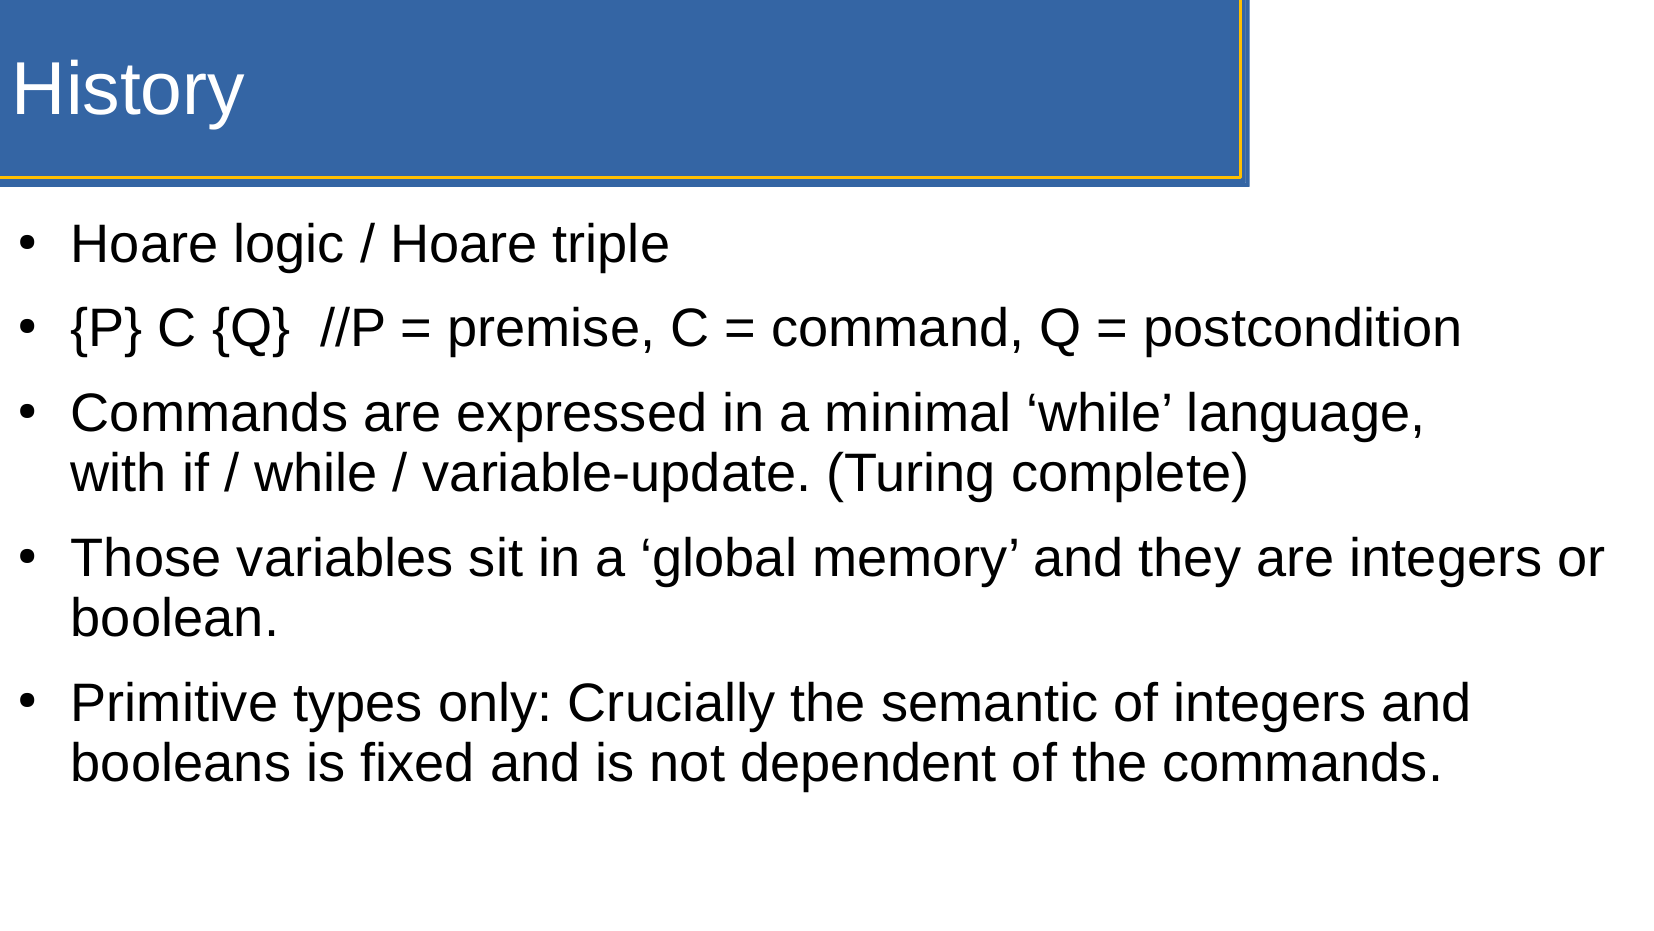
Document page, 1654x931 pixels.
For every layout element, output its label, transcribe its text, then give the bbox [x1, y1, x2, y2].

list Hoare logic / Hoare triple {P} C {Q} //P = premise, C = command, Q = postcondition Commands are expressed in a minimal ‘while’ language, with if / while / variable-update. (Turing complete) Those variables sit in a ‘global memory’ and they are integers or boolean. Primitive types only: Crucially the semantic of integers and booleans is fixed and is not dependent of the commands. [0, 213, 1651, 919]
title History [11, 14, 1164, 163]
